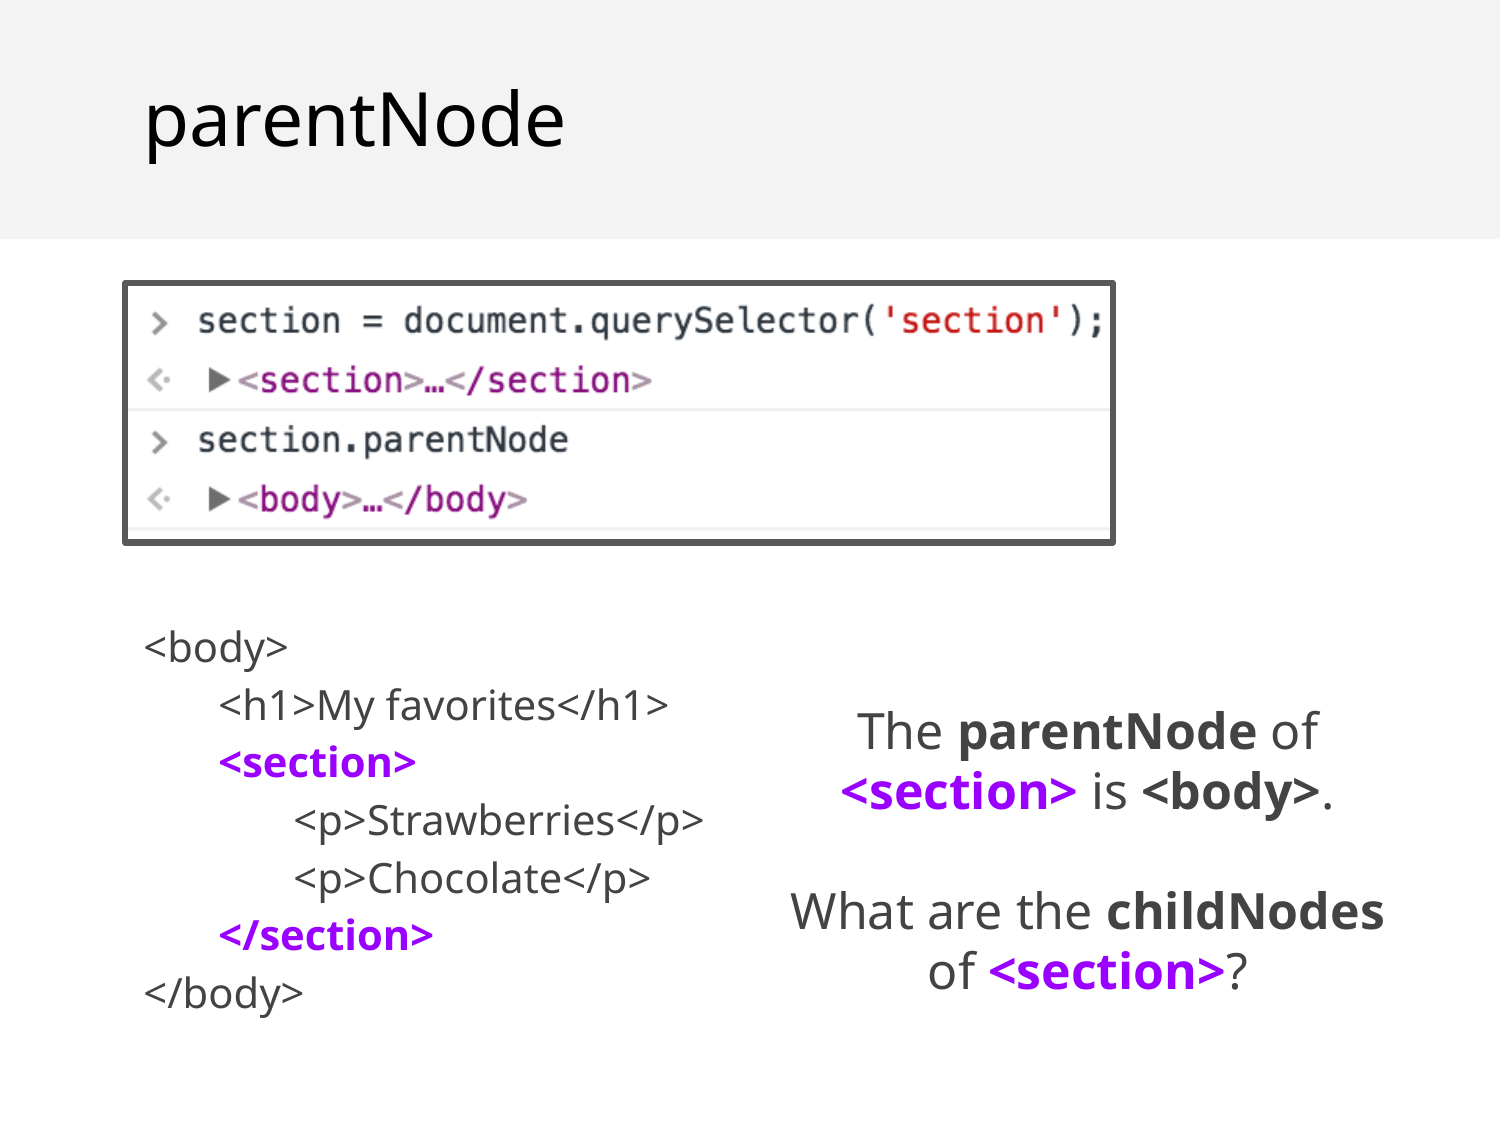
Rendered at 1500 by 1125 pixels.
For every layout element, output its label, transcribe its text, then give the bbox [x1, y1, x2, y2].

list <body> <h1>My favorites</h1> <section> <p>Strawberries</p> <p>Chocolate</p> </section> </body> [128, 598, 813, 1029]
picture [128, 286, 1110, 540]
title parentNode [128, 56, 1372, 183]
text_box The parentNode of <section> is <body>. What are the childNodes of <section>? [770, 643, 1406, 1057]
